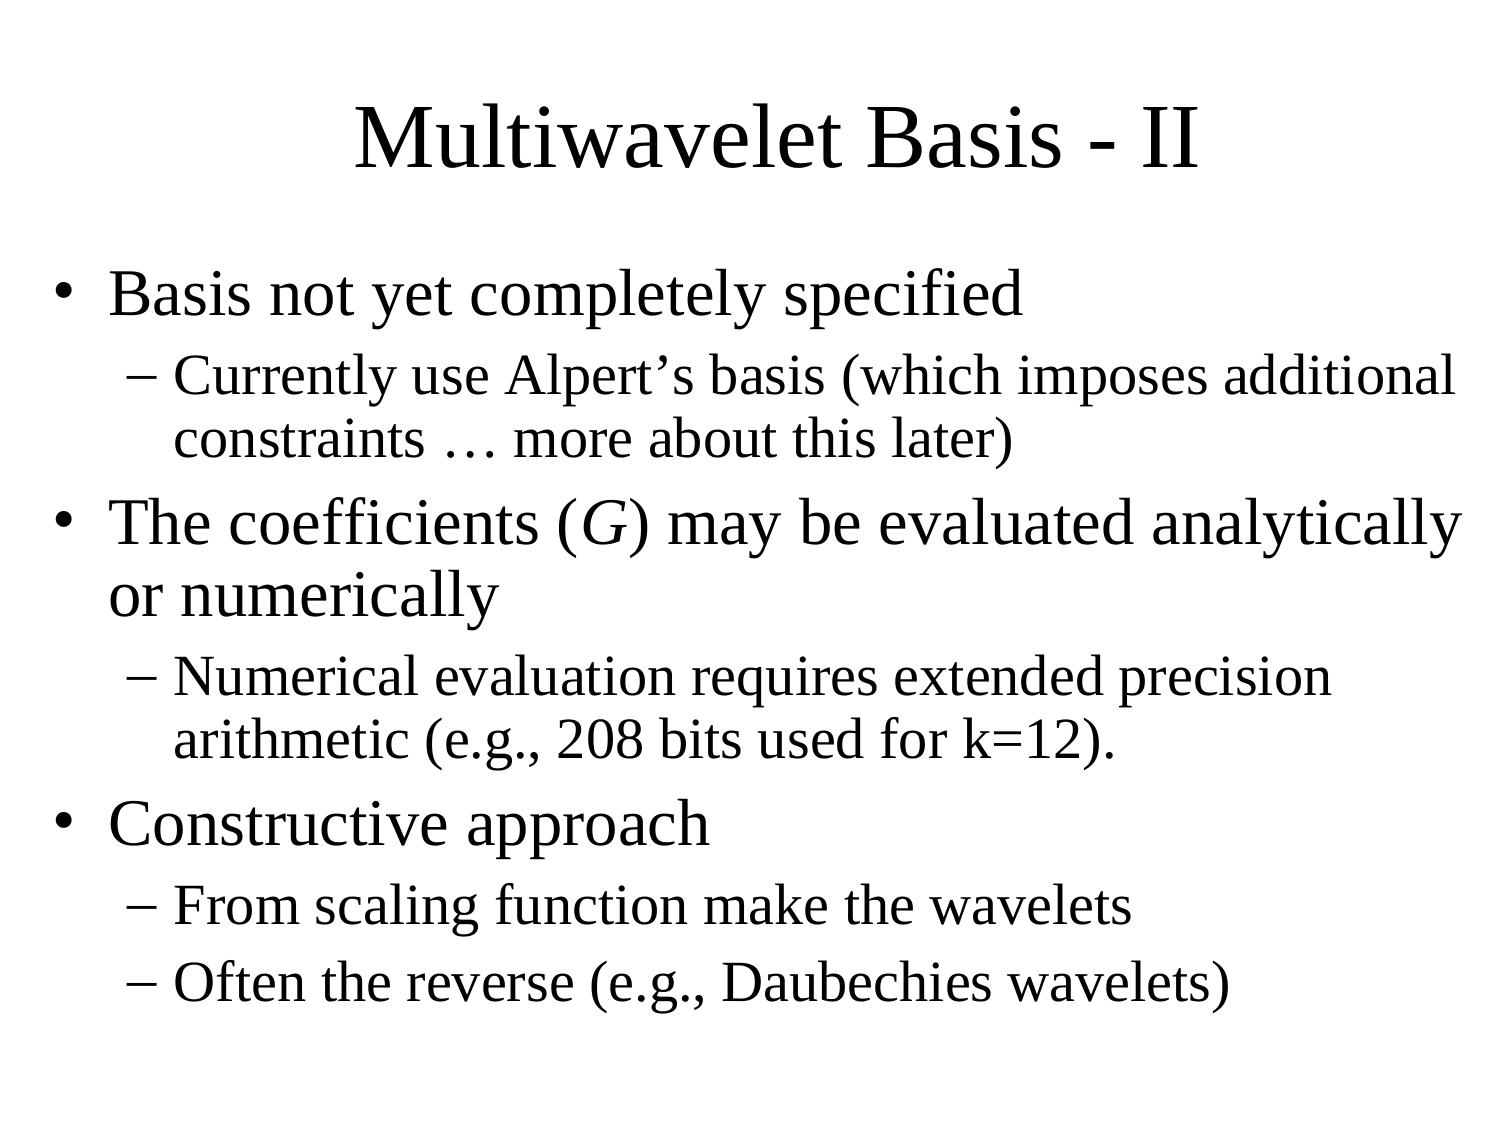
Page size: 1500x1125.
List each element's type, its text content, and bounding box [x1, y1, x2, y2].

title Multiwavelet Basis - II [125, 37, 1401, 225]
list Basis not yet completely specified Currently use Alpert’s basis (which imposes additional constraints … more about this later) The coefficients (G) may be evaluated analytically or numerically Numerical evaluation requires extended precision arithmetic (e.g., 208 bits used for k=12). Constructive approach From scaling function make the wavelets Often the reverse (e.g., Daubechies wavelets) [37, 249, 1488, 1051]
